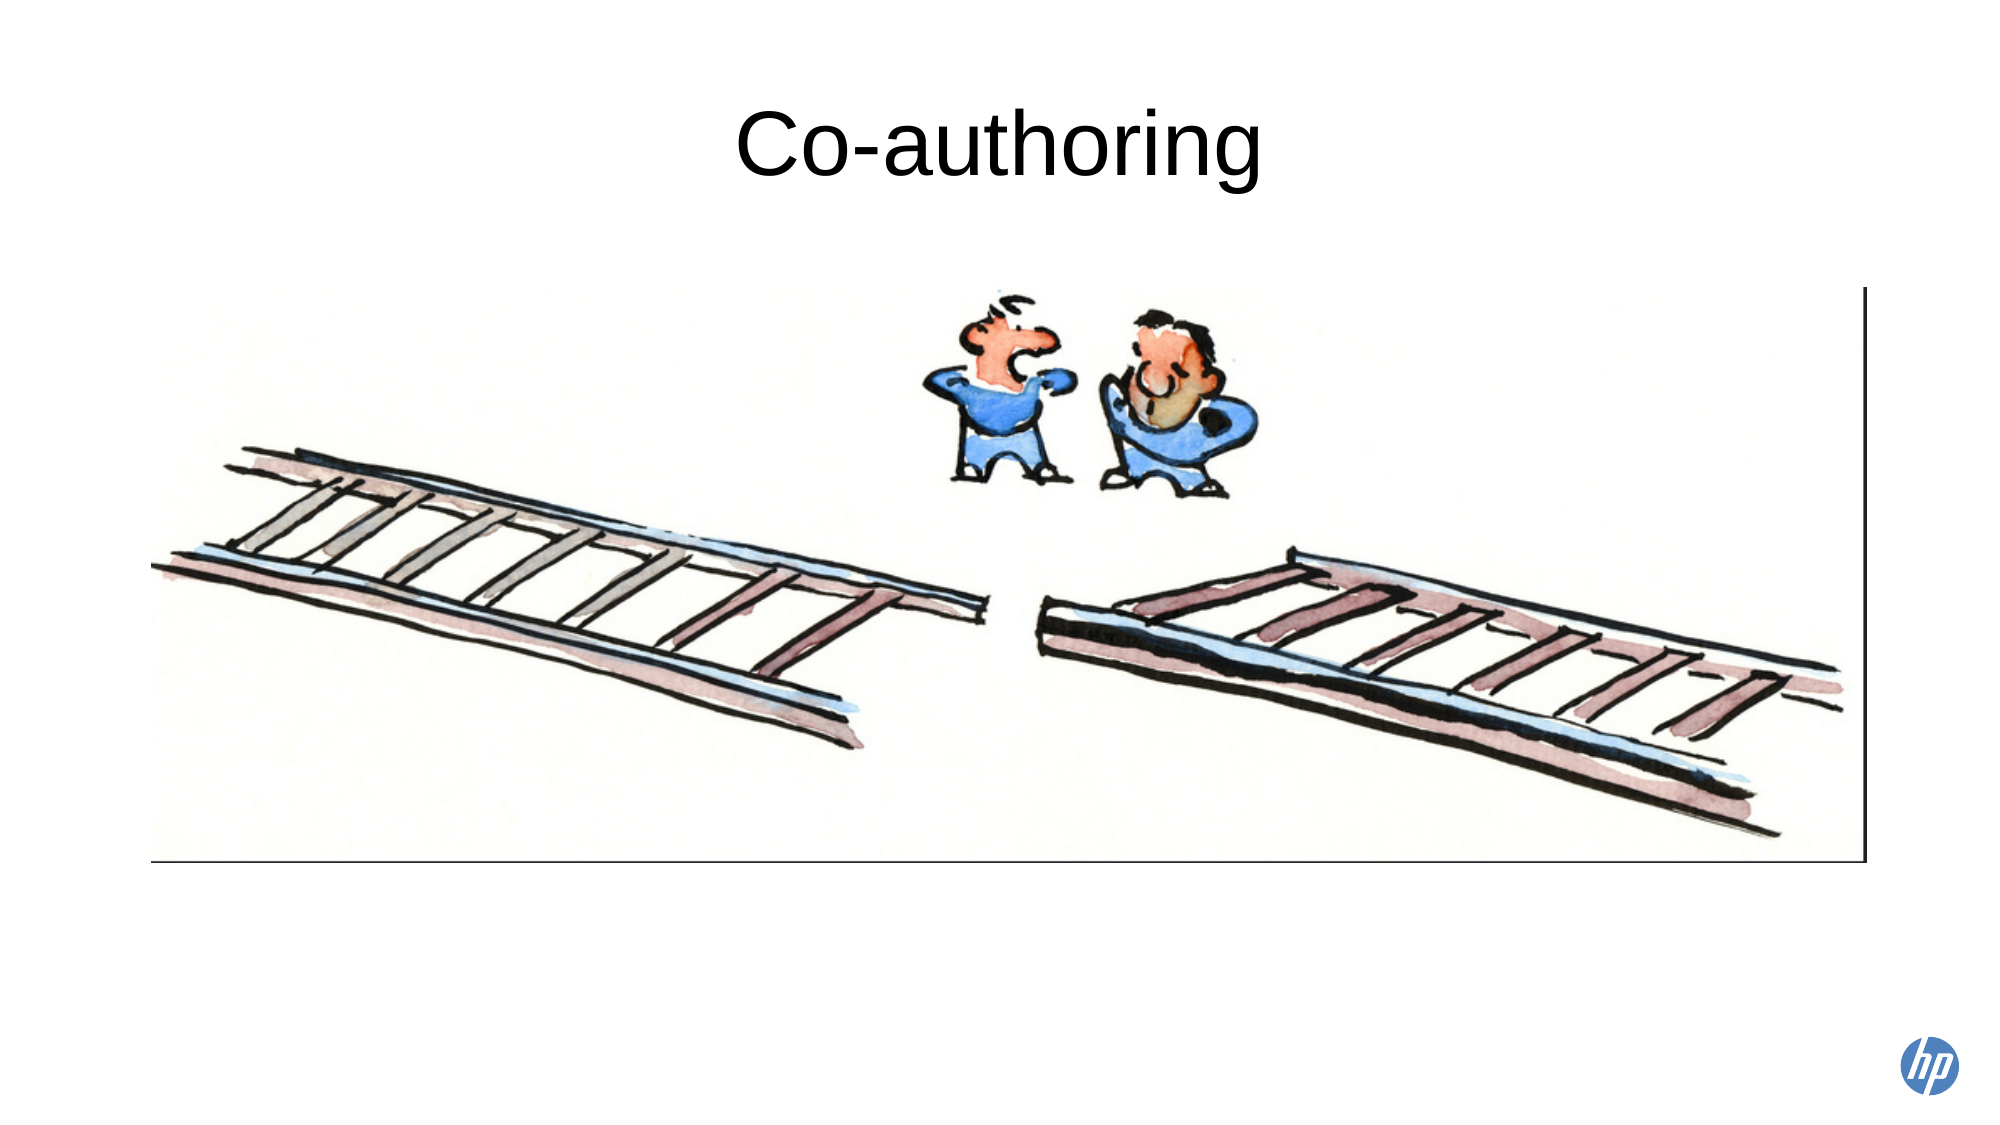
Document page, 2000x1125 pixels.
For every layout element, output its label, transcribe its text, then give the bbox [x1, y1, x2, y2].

title Co-authoring [0, 16, 2000, 272]
picture [151, 287, 1867, 863]
